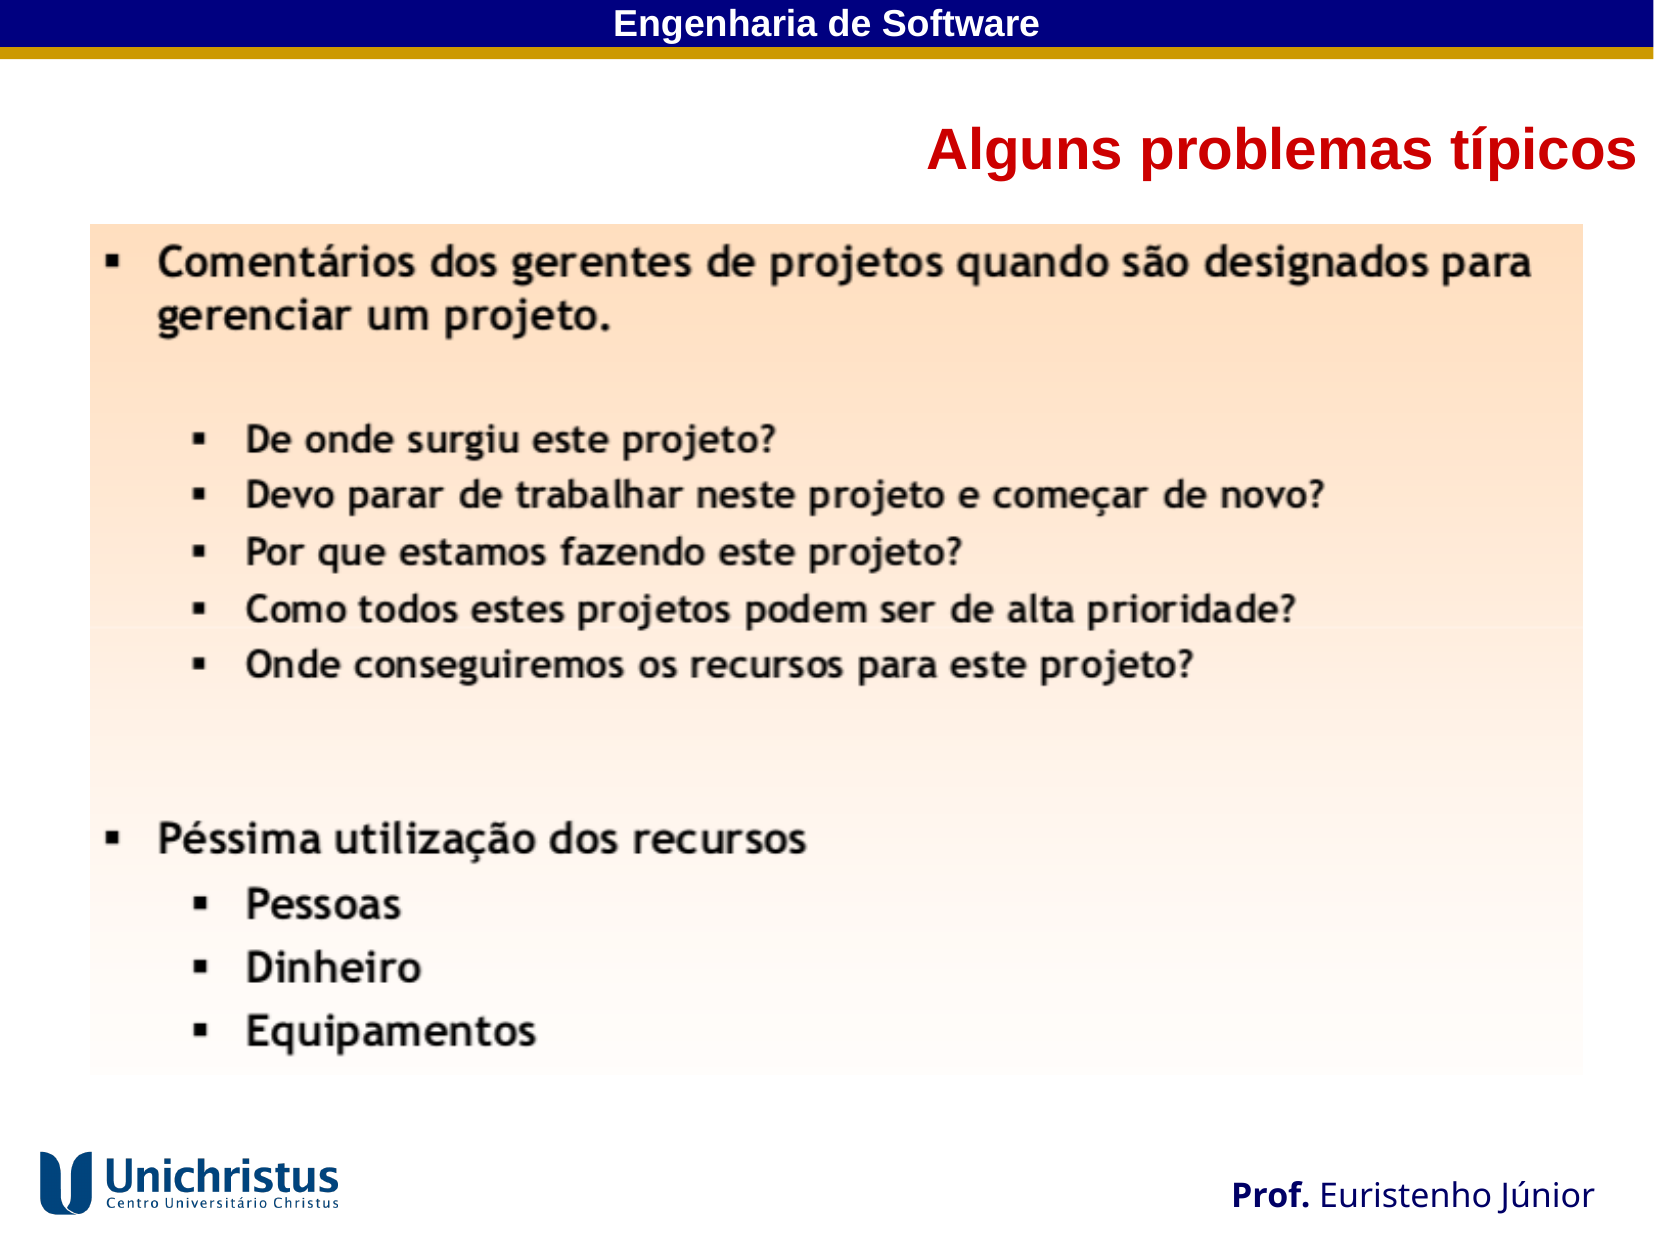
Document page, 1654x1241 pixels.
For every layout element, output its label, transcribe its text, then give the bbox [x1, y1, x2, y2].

text_box Alguns problemas típicos [911, 109, 1654, 189]
text_box Engenharia de Software [0, 0, 1654, 47]
text_box [0, 47, 1654, 60]
picture [90, 224, 1583, 1075]
picture [35, 1148, 343, 1217]
text_box Prof. Euristenho Júnior [1216, 1163, 1654, 1224]
